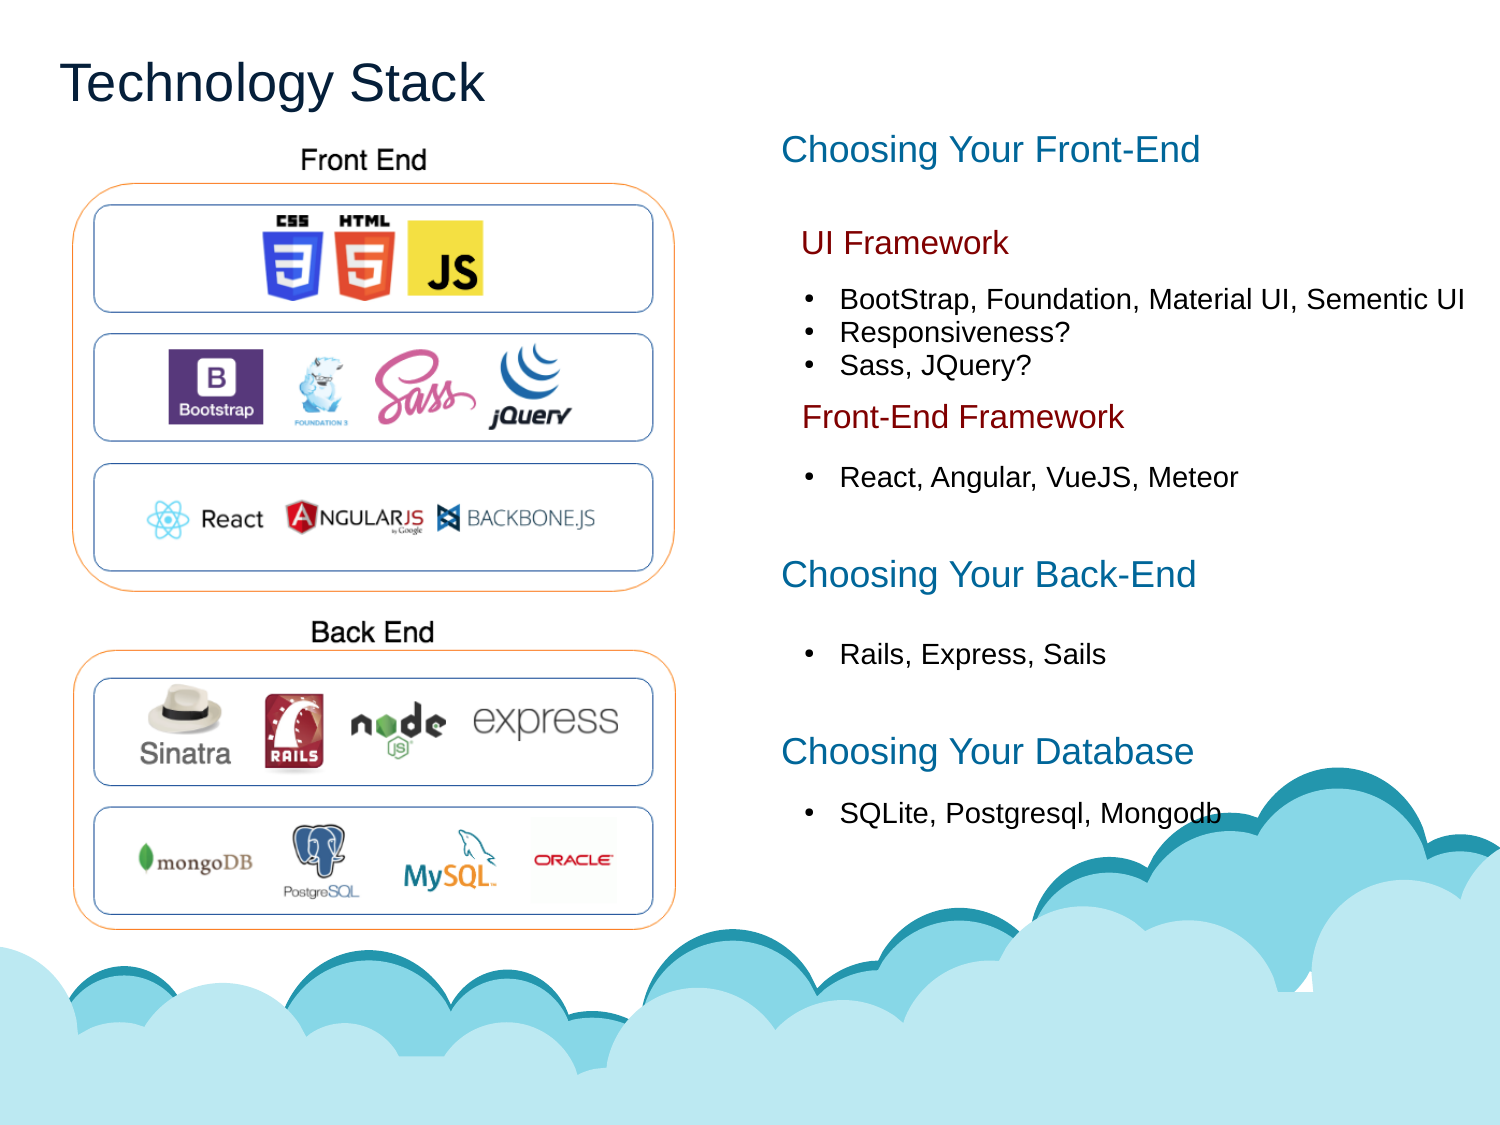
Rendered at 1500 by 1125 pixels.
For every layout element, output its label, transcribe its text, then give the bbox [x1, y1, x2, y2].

text_box Choosing Your Back-End [766, 546, 1212, 603]
picture [72, 140, 676, 931]
text_box BootStrap, Foundation, Material UI, Sementic UI Responsiveness? Sass, JQuery? [789, 276, 1482, 390]
text_box Rails, Express, Sails [789, 630, 1123, 679]
text_box React, Angular, VueJS, Meteor [789, 453, 1254, 501]
text_box UI Framework [786, 216, 1025, 269]
text_box Front-End Framework [787, 391, 1141, 444]
text_box SQLite, Postgresql, Mongodb [789, 789, 1238, 838]
text_box Choosing Your Database [766, 723, 1210, 781]
text_box Technology Stack [45, 45, 556, 136]
text_box Choosing Your Front-End [766, 120, 1216, 178]
